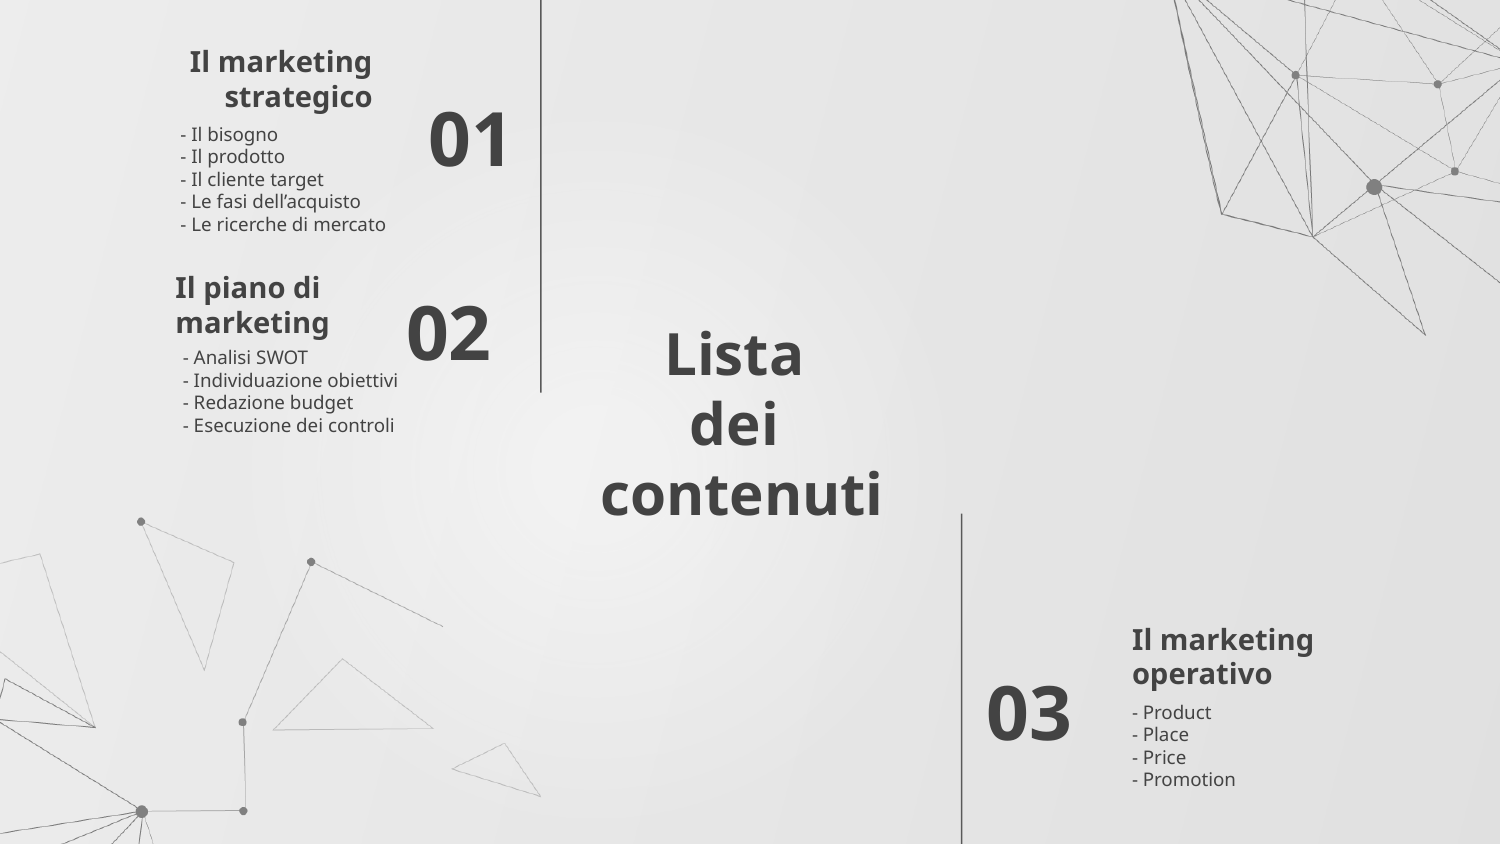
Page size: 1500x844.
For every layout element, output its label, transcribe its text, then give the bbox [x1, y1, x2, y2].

subtitle - Product - Place - Price - Promotion [1117, 685, 1392, 780]
title Il marketing operativo [1117, 611, 1441, 706]
picture [642, 500, 655, 509]
text_box - Analisi SWOT - Individuazione obiettivi - Redazione budget - Esecuzione dei controli [168, 330, 443, 488]
title Il marketing strategico [64, 33, 388, 128]
title 01 [347, 89, 530, 185]
title 03 [971, 663, 1117, 758]
title Lista dei contenuti [527, 344, 957, 500]
title 02 [443, 283, 567, 379]
picture [0, 0, 1500, 844]
subtitle - Il bisogno - Il prodotto - Il cliente target - Le fasi dell’acquisto - Le ricerche di mercato [165, 107, 440, 202]
picture [815, 500, 827, 509]
title Il piano di marketing [160, 259, 485, 355]
